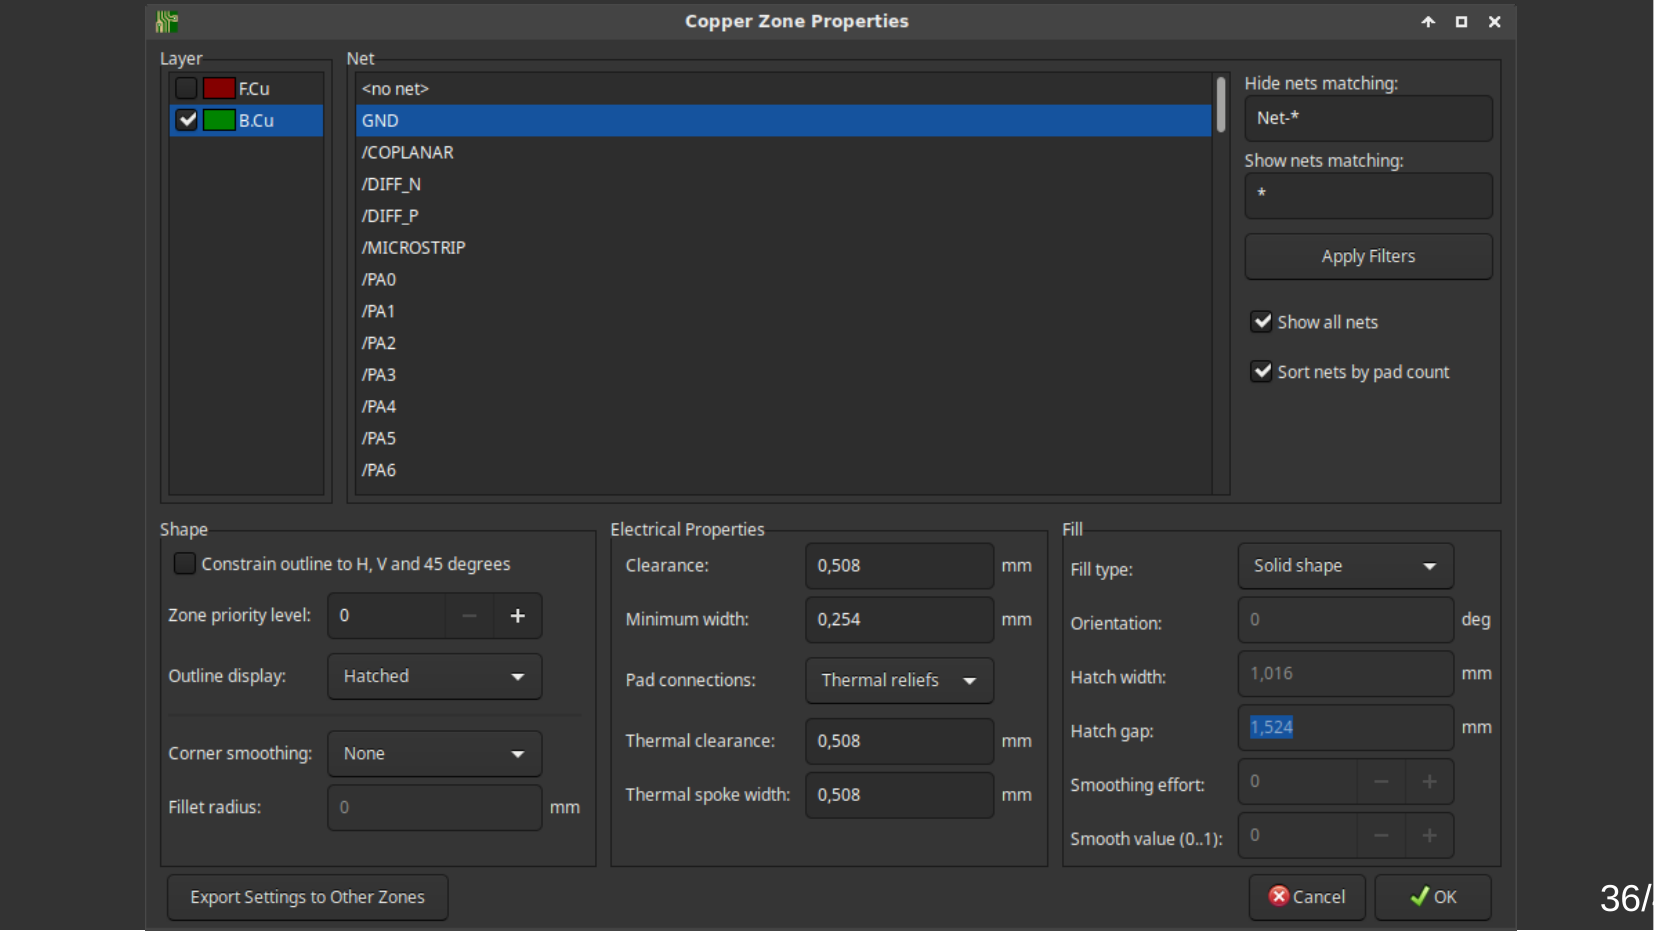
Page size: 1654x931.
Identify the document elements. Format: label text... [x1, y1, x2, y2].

text_box 1/46 [1517, 870, 1649, 927]
picture [145, 4, 1517, 931]
